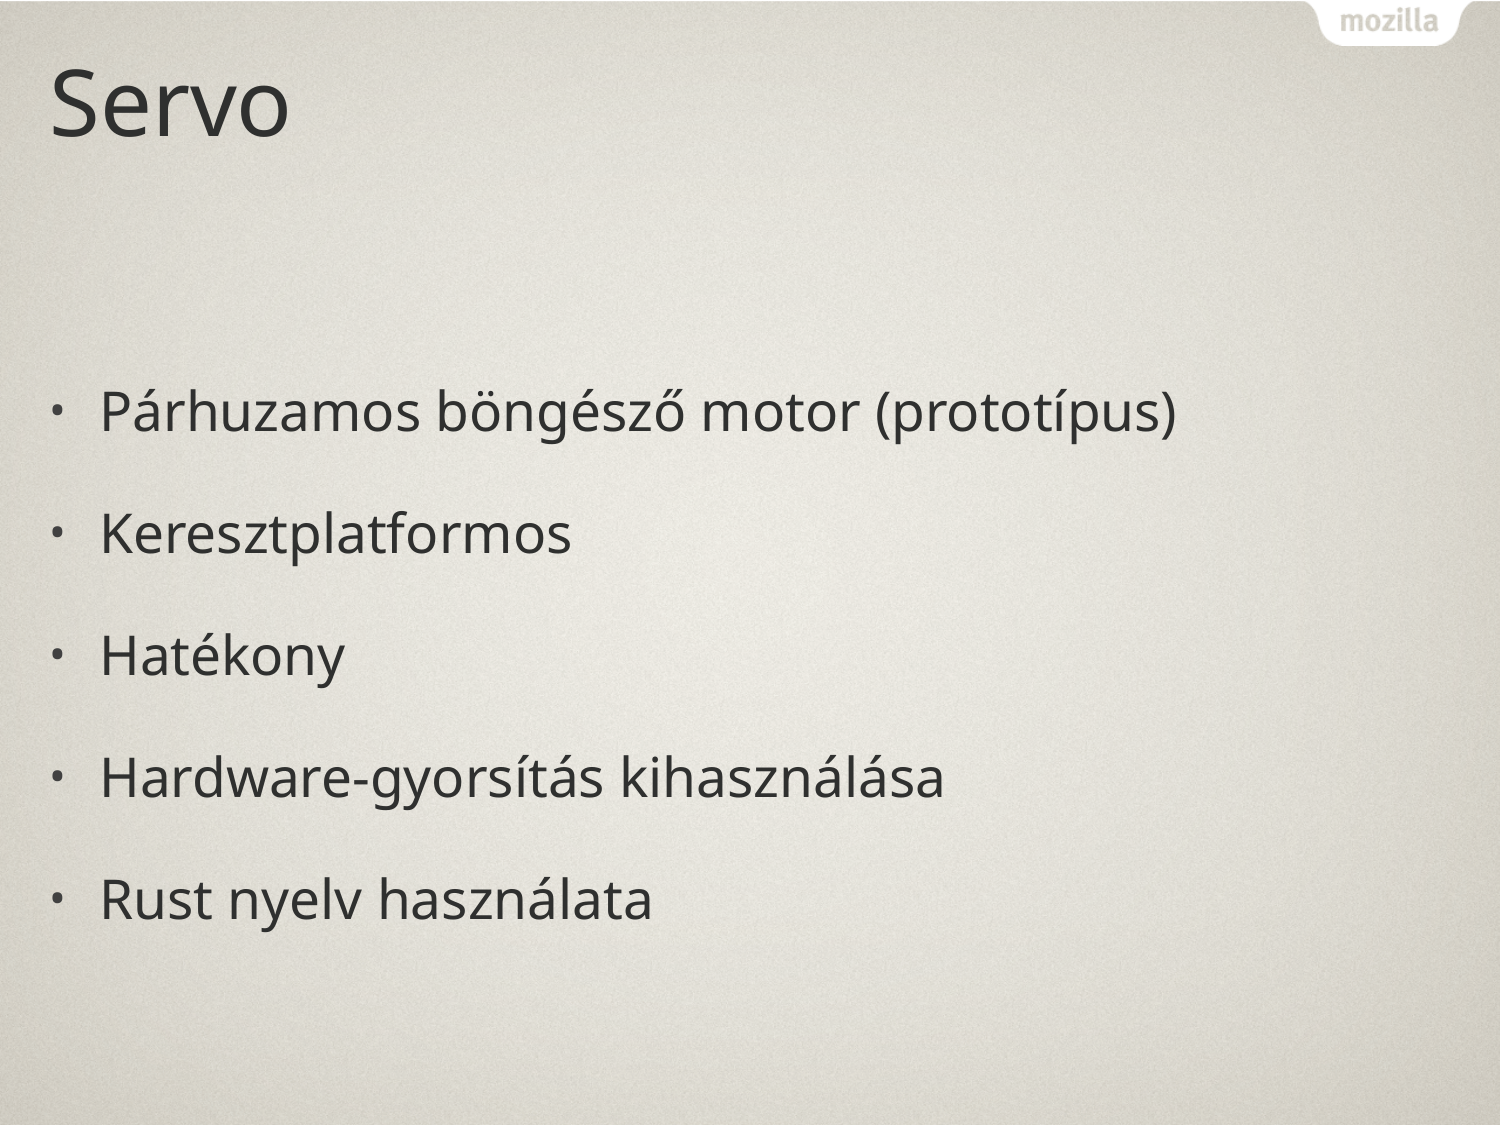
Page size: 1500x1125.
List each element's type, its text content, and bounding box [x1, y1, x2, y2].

picture [0, 0, 1500, 1125]
list Párhuzamos böngésző motor (prototípus) Keresztplatformos Hatékony Hardware-gyorsítás kihasználása Rust nyelv használata [40, 214, 1459, 1094]
title Servo [40, 0, 1459, 214]
